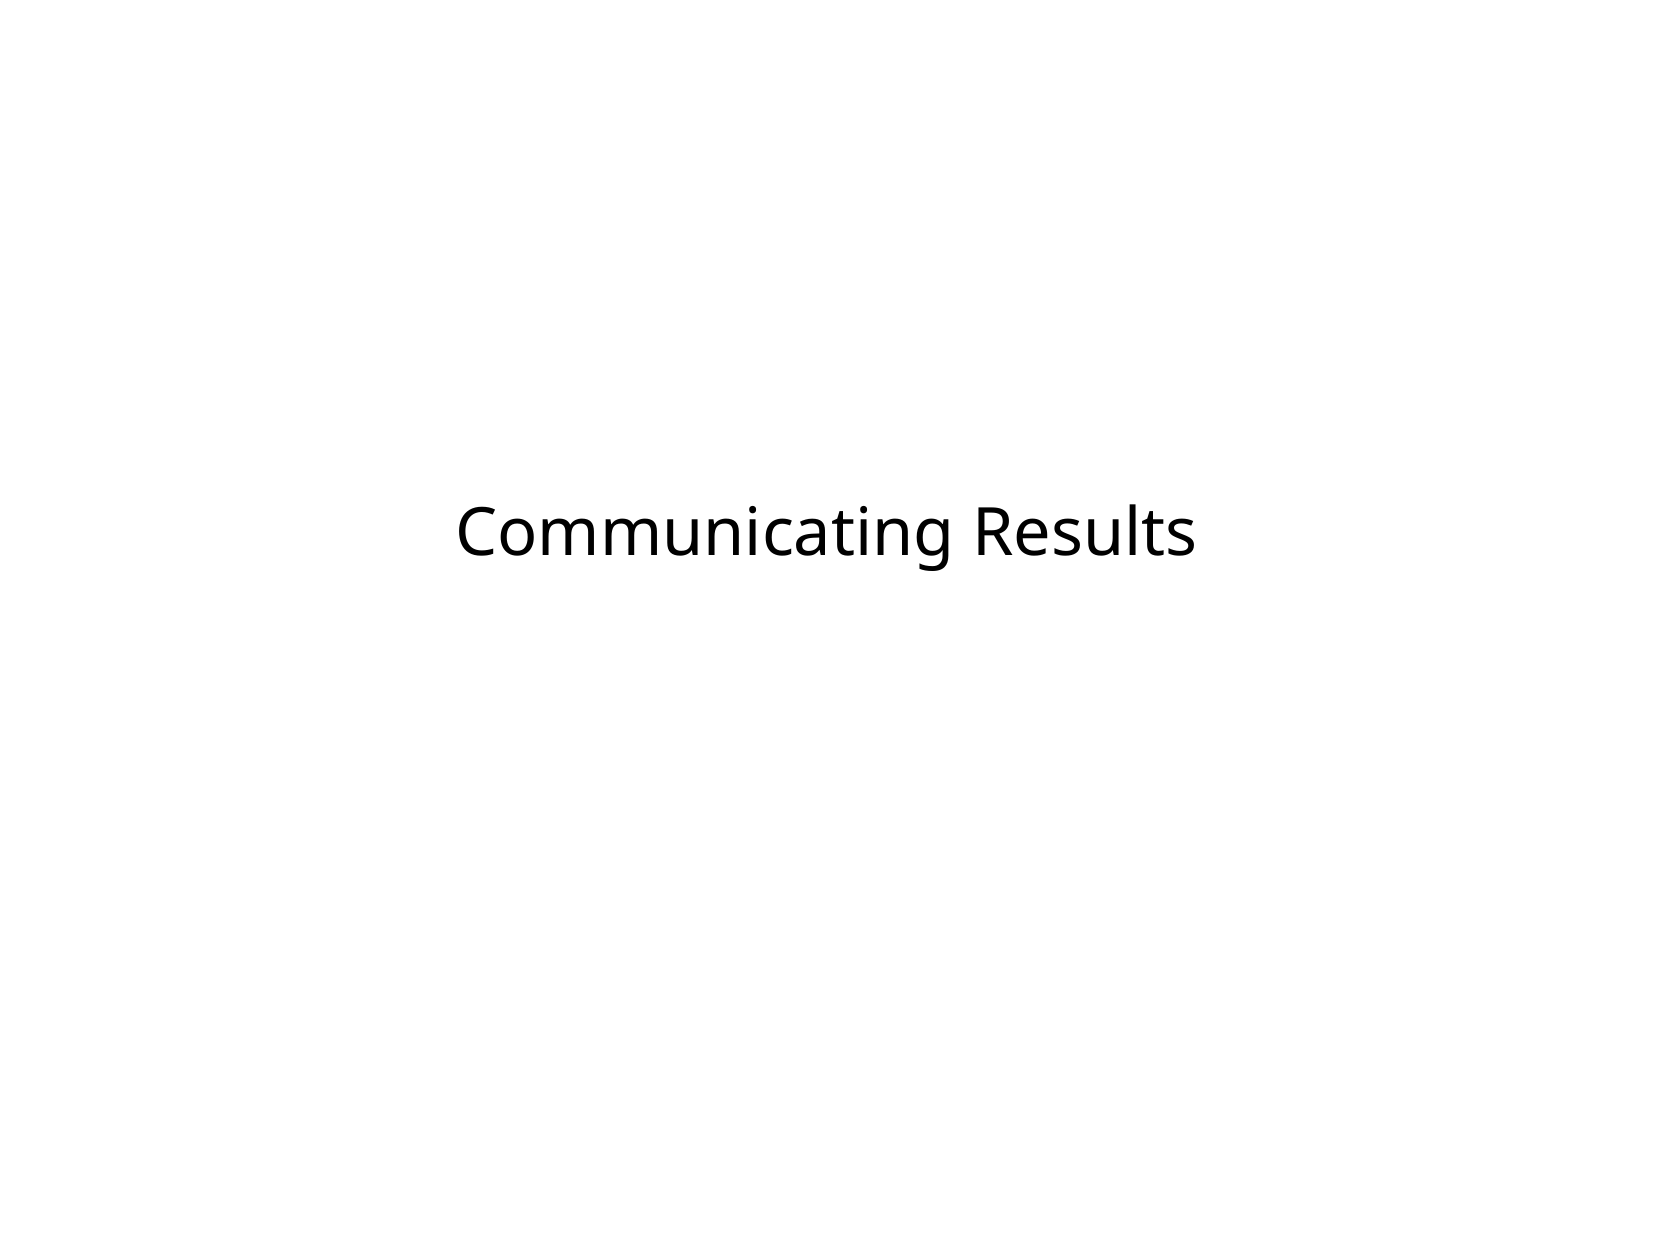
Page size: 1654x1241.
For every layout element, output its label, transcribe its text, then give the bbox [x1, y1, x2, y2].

subtitle Communicating Results [82, 49, 1571, 1010]
